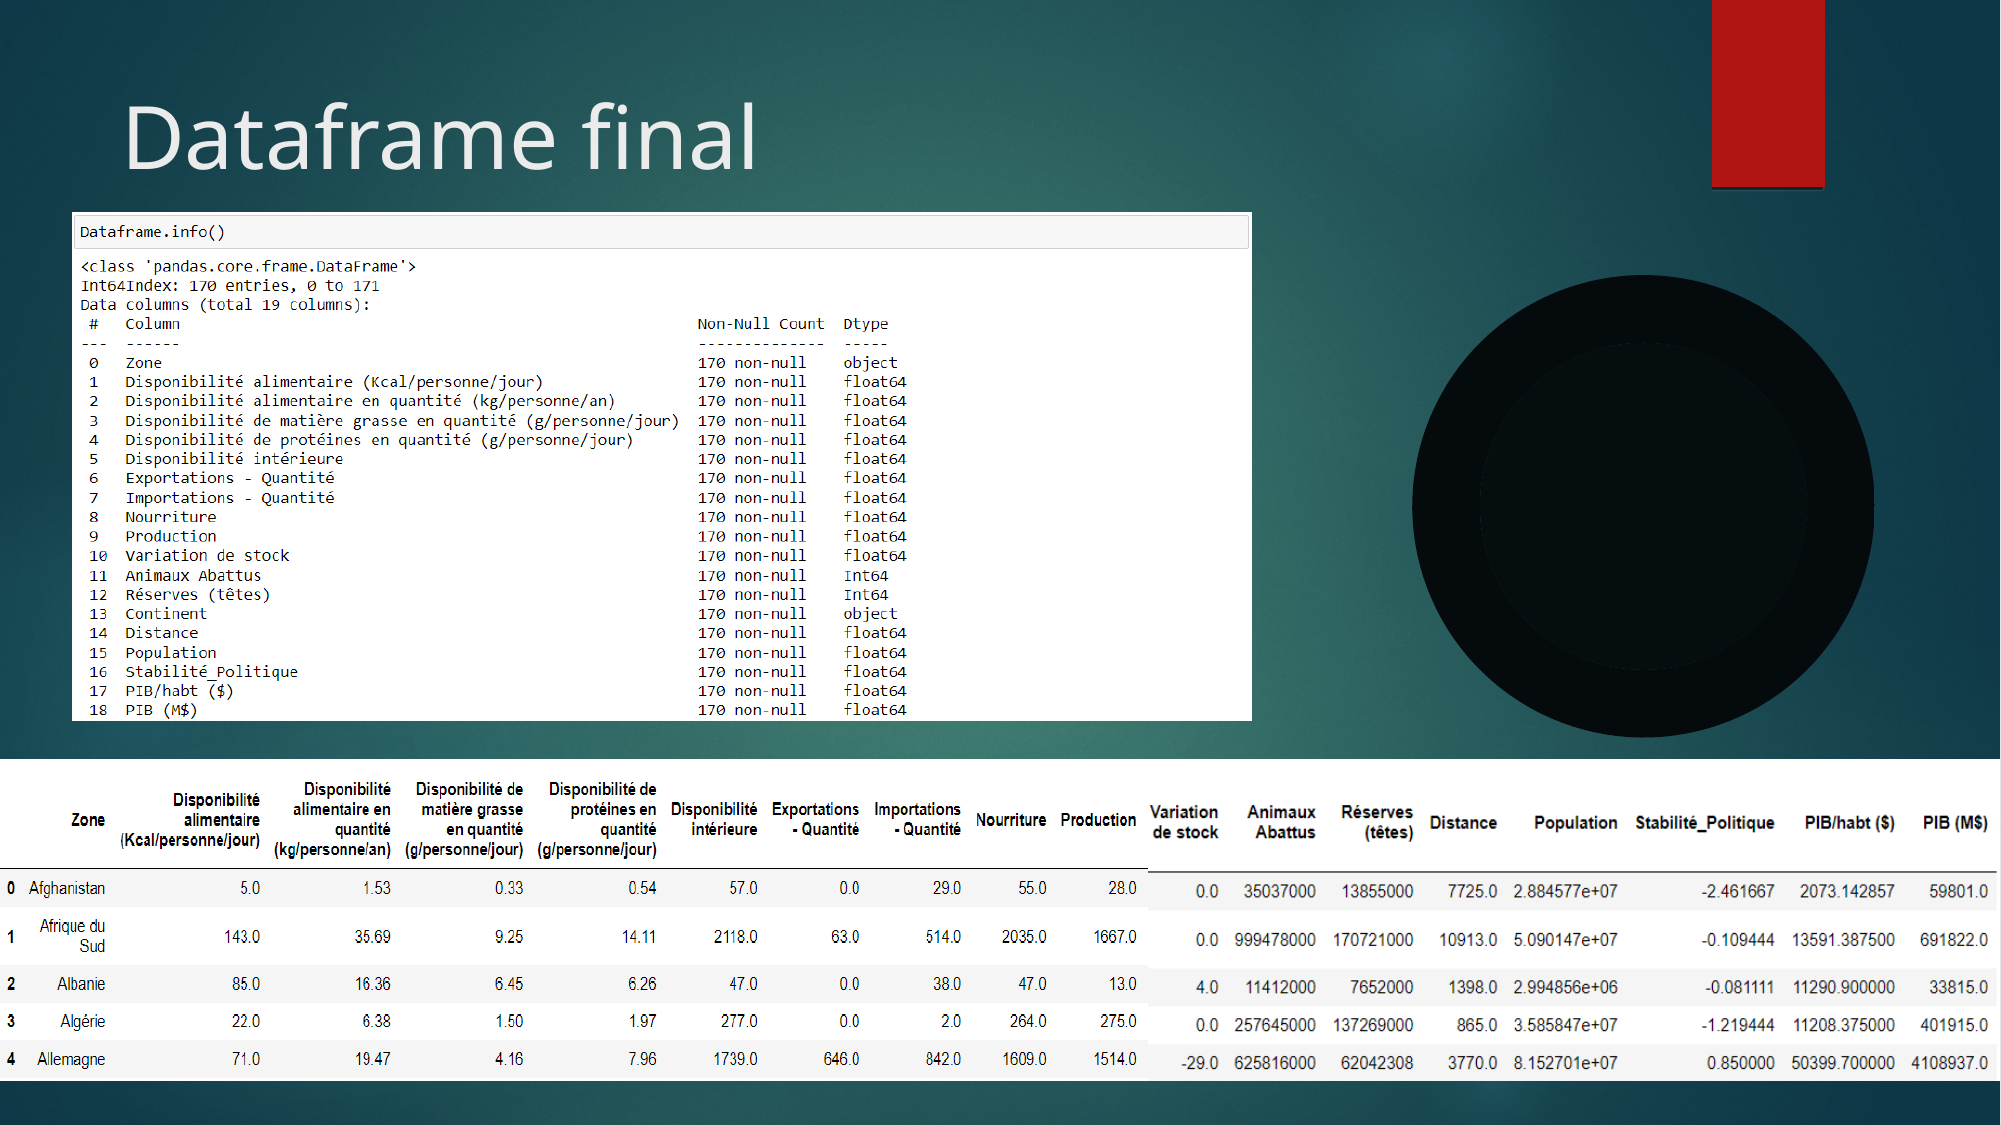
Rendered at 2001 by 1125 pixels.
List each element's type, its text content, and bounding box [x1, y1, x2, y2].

picture [0, 759, 2000, 1081]
picture [72, 212, 1252, 721]
title Dataframe final [106, 74, 1649, 305]
